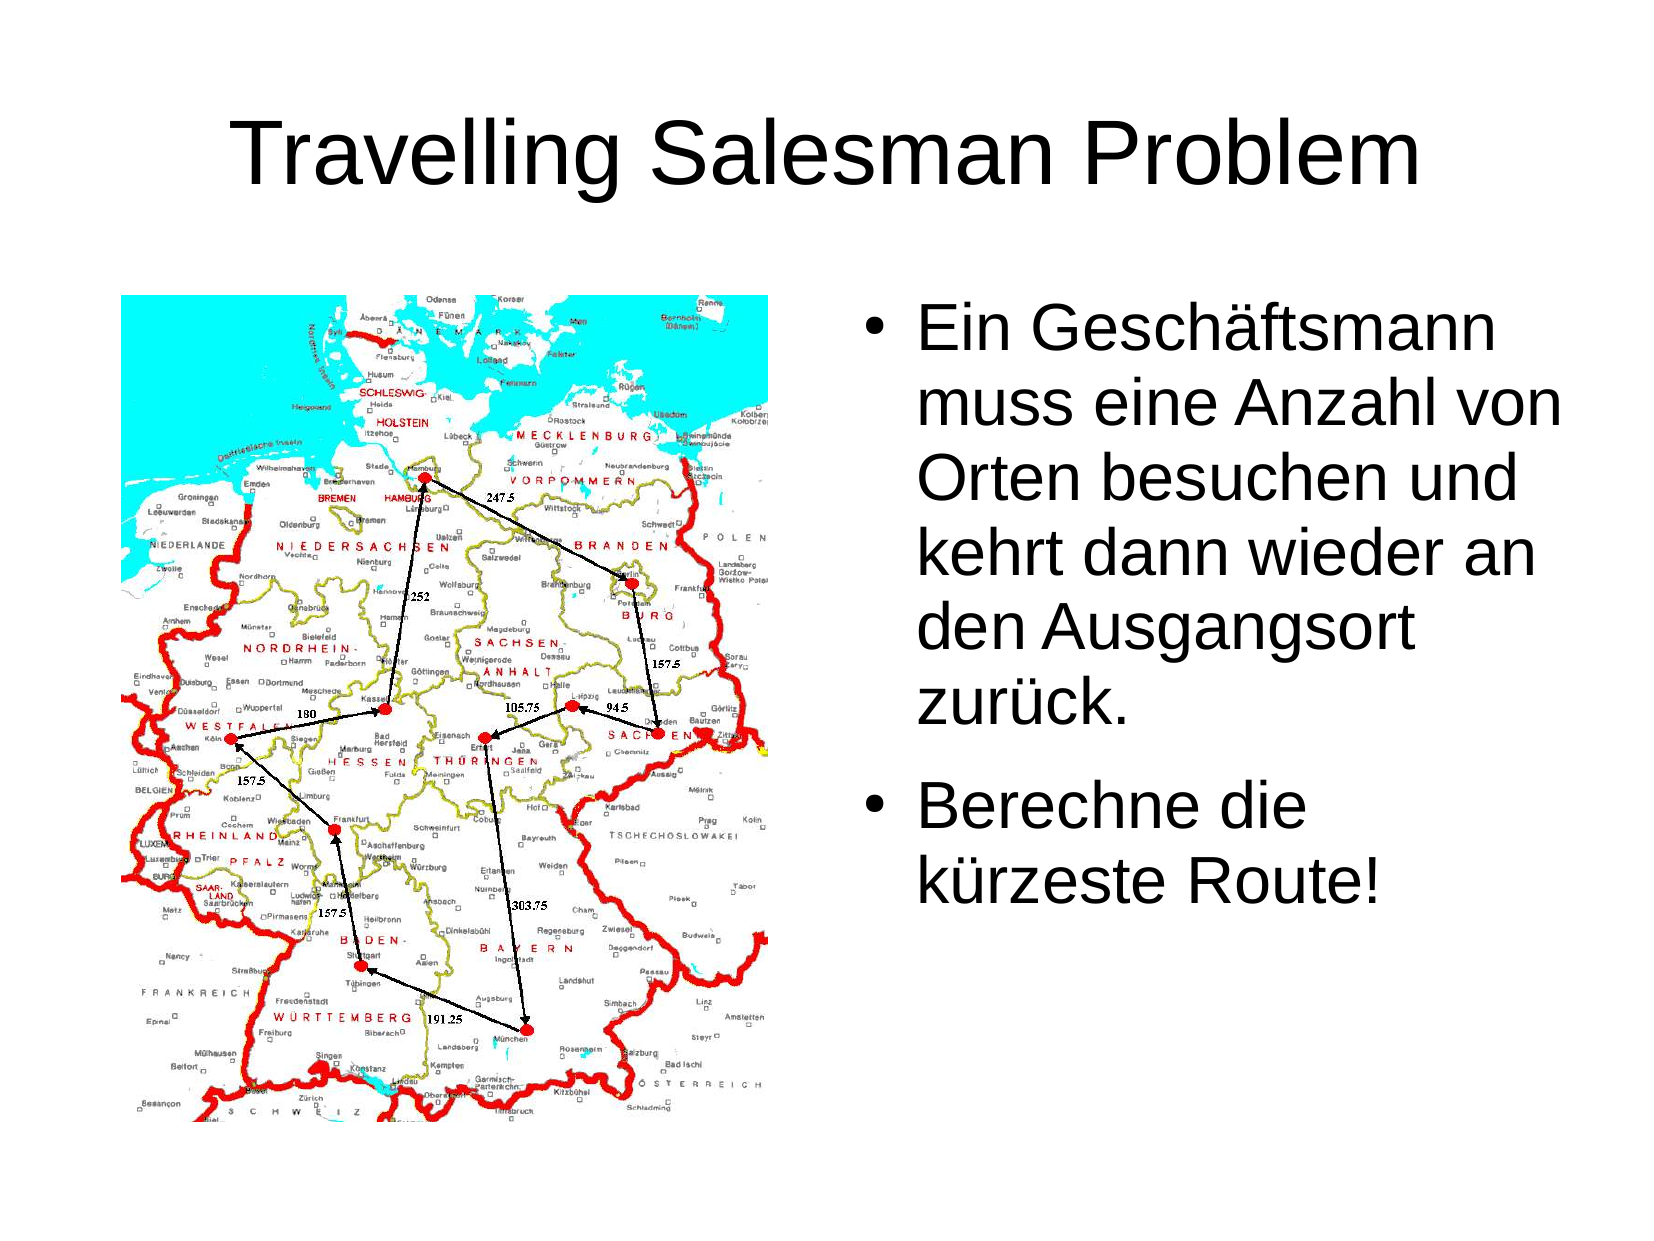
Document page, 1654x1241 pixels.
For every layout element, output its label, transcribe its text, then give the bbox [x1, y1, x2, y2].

picture [121, 295, 768, 1123]
list Ein Geschäftsmann muss eine Anzahl von Orten besuchen und kehrt dann wieder an den Ausgangsort zurück. Berechne die kürzeste Route! [845, 290, 1572, 1094]
title Travelling Salesman Problem [82, 56, 1571, 250]
